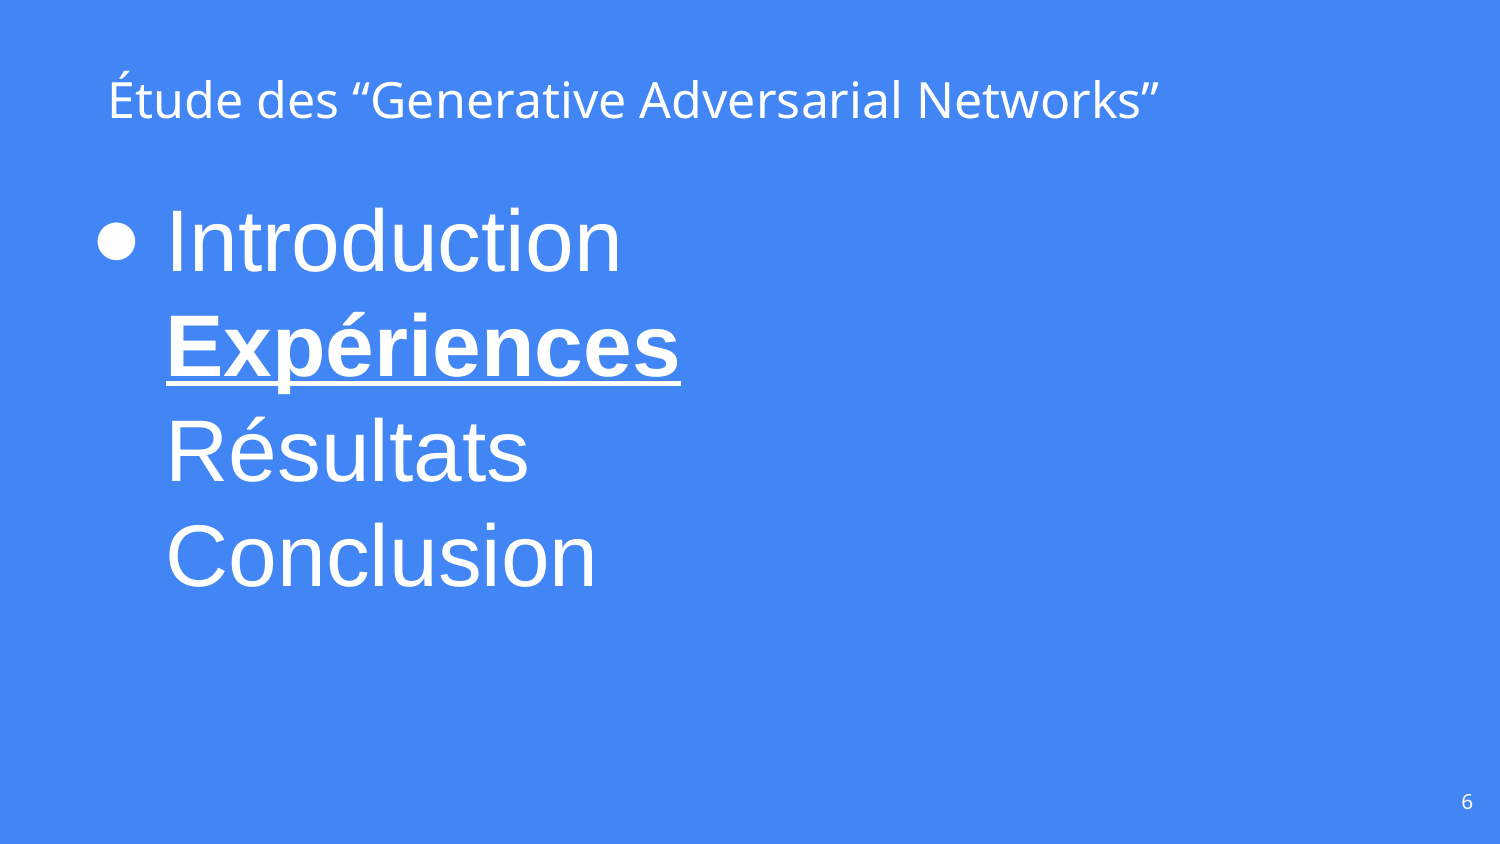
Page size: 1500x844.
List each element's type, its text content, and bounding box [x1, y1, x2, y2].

text_box Étude des “Generative Adversarial Networks” [92, 53, 1225, 176]
slide_number <number> [1398, 770, 1489, 835]
title Introduction Expériences Résultats Conclusion [75, 363, 1425, 530]
